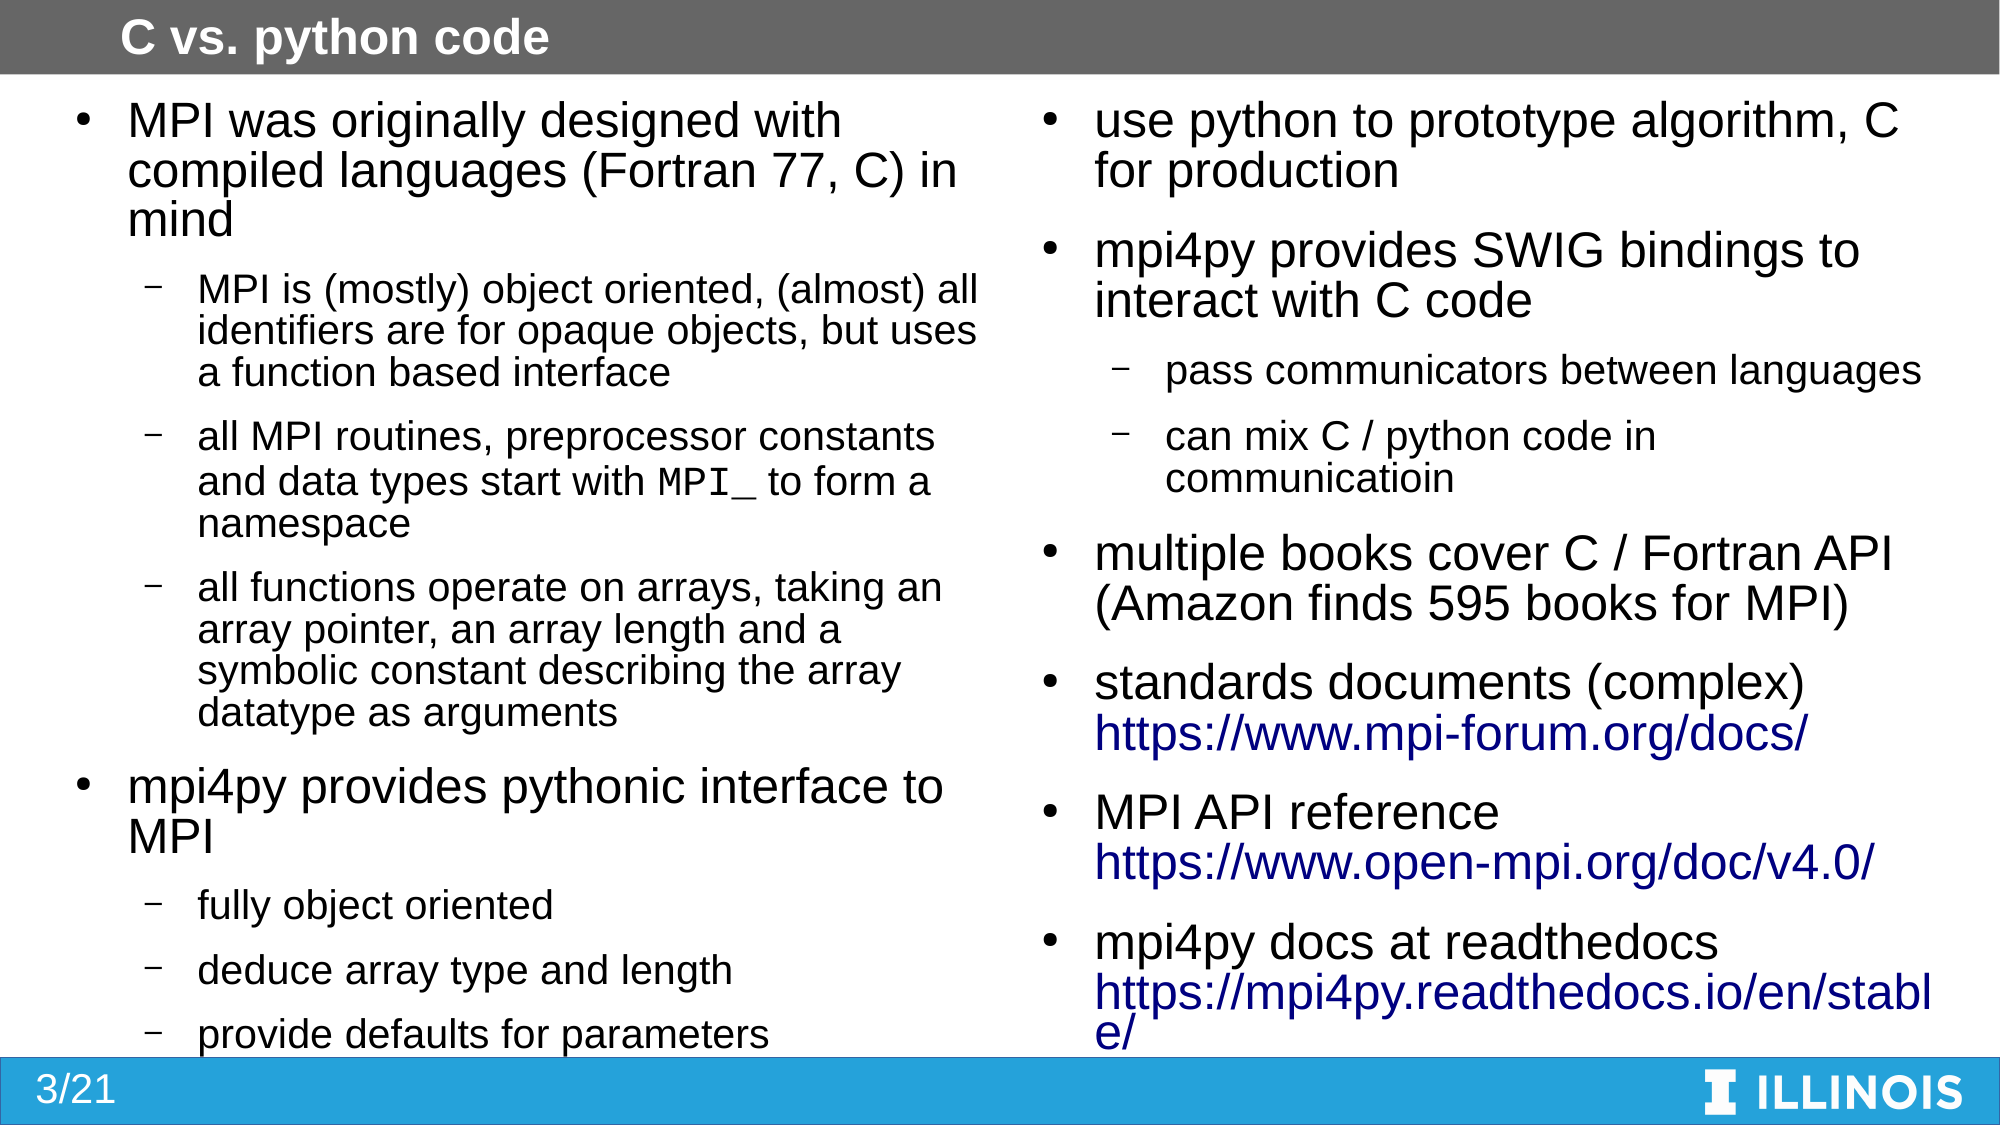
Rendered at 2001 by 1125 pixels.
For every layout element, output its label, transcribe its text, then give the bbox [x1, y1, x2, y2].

list use python to prototype algorithm, C for production mpi4py provides SWIG bindings to interact with C code pass communicators between languages can mix C / python code in communicatioin multiple books cover C / Fortran API (Amazon finds 595 books for MPI) standards documents (complex) https://www.mpi-forum.org/docs/ MPI API reference https://www.open-mpi.org/doc/v4.0/ mpi4py docs at readthedocs https://mpi4py.readthedocs.io/en/stable/ [1023, 97, 1950, 1058]
picture [1705, 1069, 1962, 1115]
list MPI was originally designed with compiled languages (Fortran 77, C) in mind MPI is (mostly) object oriented, (almost) all identifiers are for opaque objects, but uses a function based interface all MPI routines, preprocessor constants and data types start with MPI_ to form a namespace all functions operate on arrays, taking an array pointer, an array length and a symbolic constant describing the array datatype as arguments mpi4py provides pythonic interface to MPI fully object oriented deduce array type and length provide defaults for parameters [57, 97, 984, 1058]
title C vs. python code [0, 0, 2000, 75]
